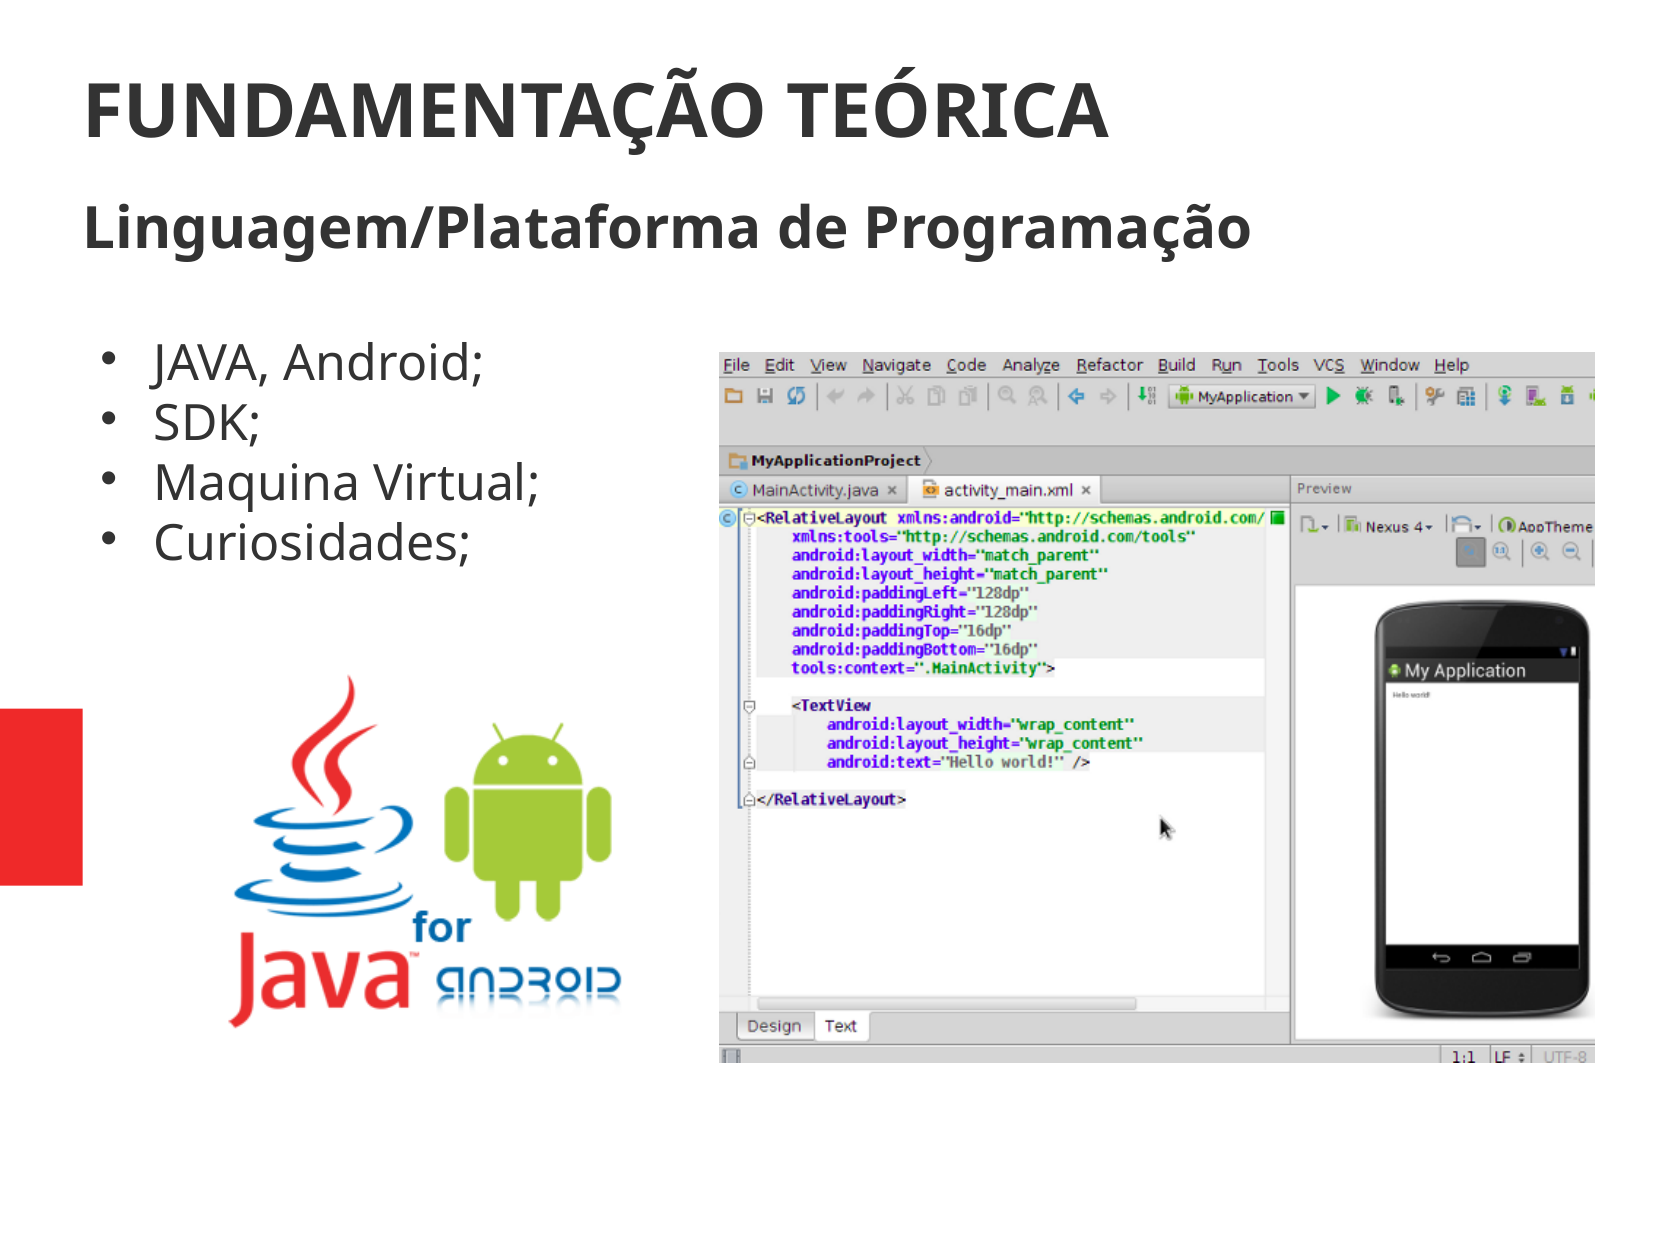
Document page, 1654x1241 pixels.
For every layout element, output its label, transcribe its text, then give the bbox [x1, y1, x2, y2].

picture [719, 352, 1595, 1063]
picture [224, 673, 626, 1033]
text_box JAVA, Android; SDK; Maquina Virtual; Curiosidades; [82, 330, 1571, 1010]
text_box Linguagem/Plataforma de Programação [82, 167, 1571, 284]
text_box FUNDAMENTAÇÃO TEÓRICA [82, 49, 1571, 166]
